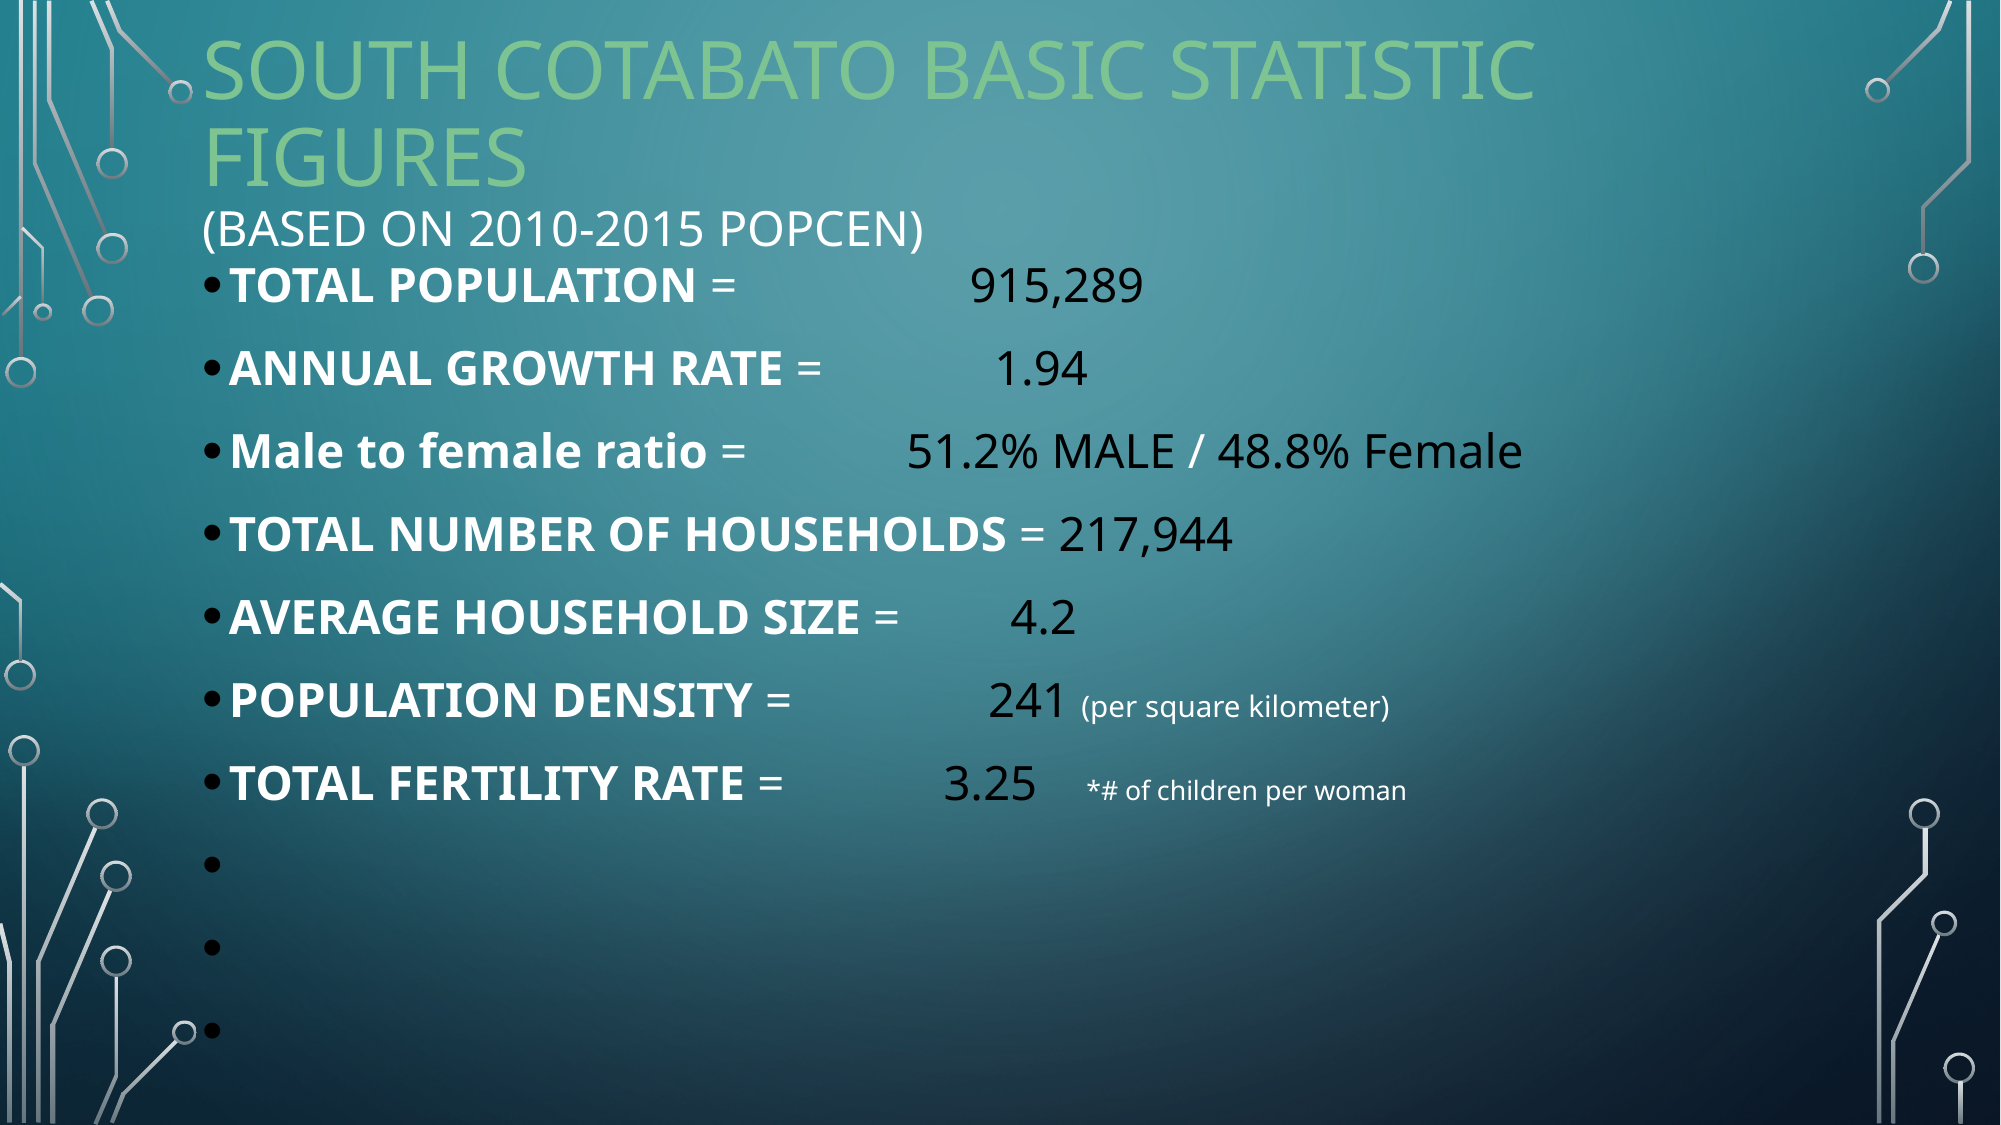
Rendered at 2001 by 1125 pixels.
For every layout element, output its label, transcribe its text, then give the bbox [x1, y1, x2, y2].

title SOUTH COTABATO BASIC STATISTIC FIGURES (Based on 2010-2015 POPCEN) [187, 21, 1813, 265]
list TOTAL POPULATION = 915,289 ANNUAL GROWTH RATE = 1.94 Male to female ratio = 51.2% MALE / 48.8% Female TOTAL NUMBER OF HOUSEHOLDS = 217,944 AVERAGE HOUSEHOLD SIZE = 4.2 POPULATION DENSITY = 241 (per square kilometer) TOTAL FERTILITY RATE = 3.25 *# of children per woman [187, 236, 1614, 818]
